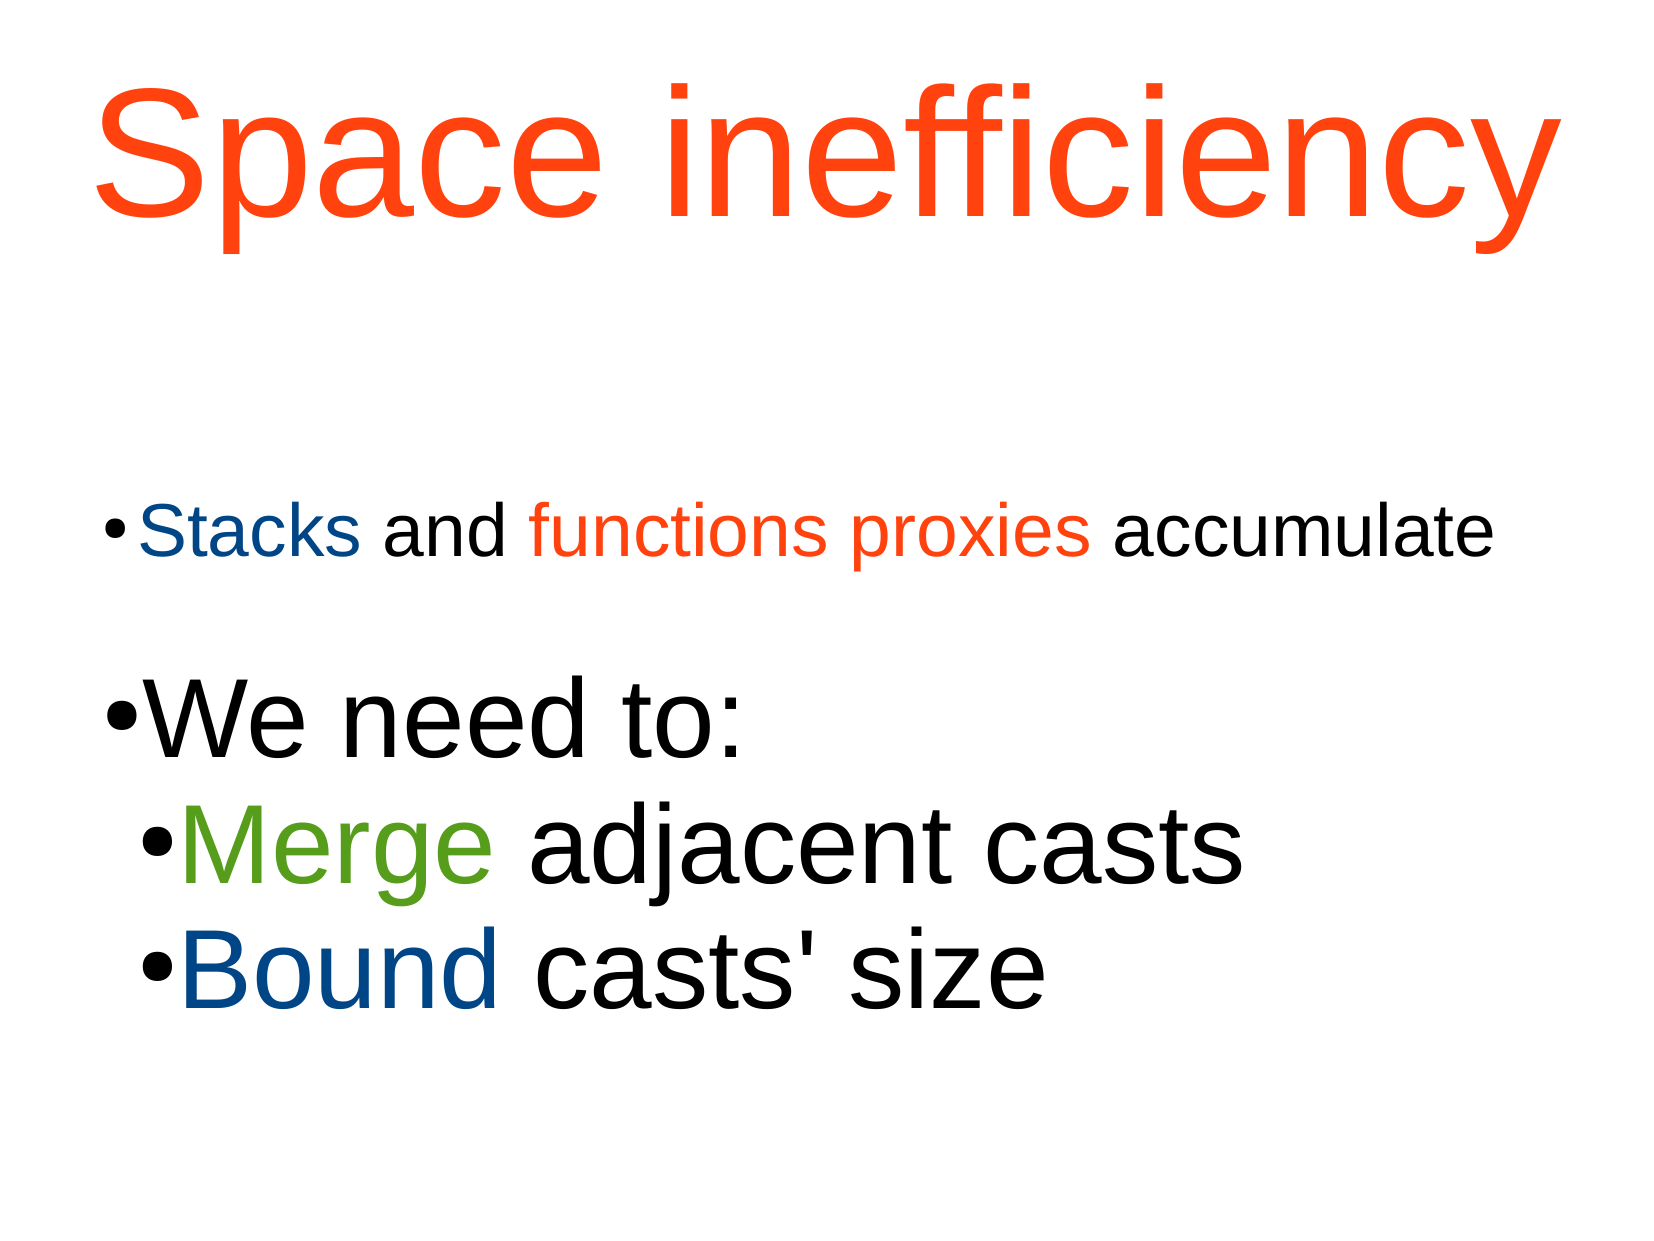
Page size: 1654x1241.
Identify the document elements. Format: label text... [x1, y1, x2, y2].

subtitle Stacks and functions proxies accumulate We need to: Merge adjacent casts Bound casts' size [101, 280, 1590, 1241]
title Space inefficiency [82, 49, 1571, 257]
